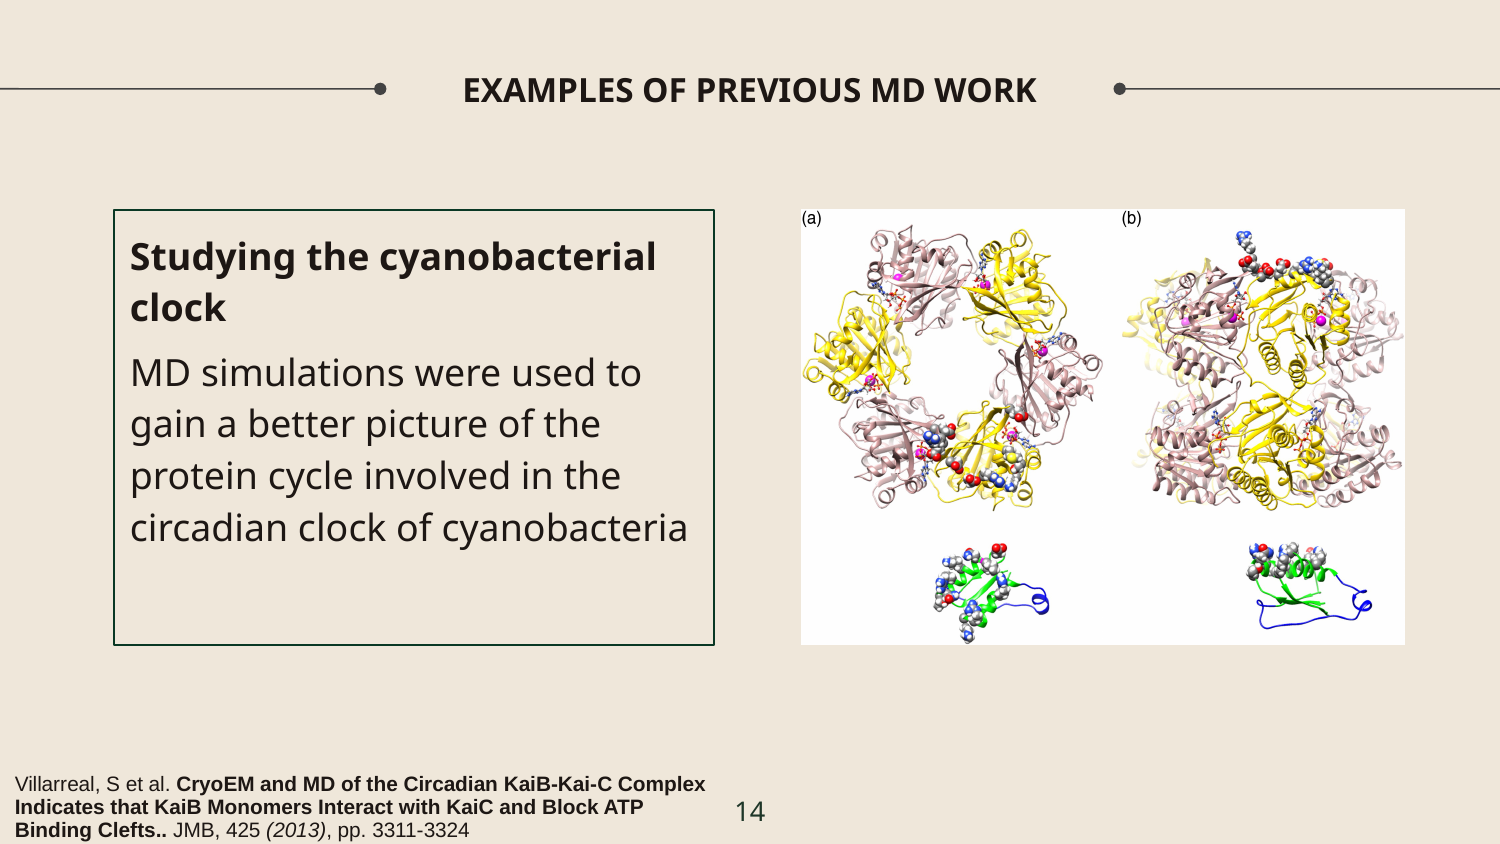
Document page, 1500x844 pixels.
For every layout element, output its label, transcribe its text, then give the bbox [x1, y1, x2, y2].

slide_number <number> [734, 779, 795, 844]
picture [801, 209, 1405, 646]
list Studying the cyanobacterial clock MD simulations were used to gain a better picture of the protein cycle involved in the circadian clock of cyanobacteria [113, 210, 714, 646]
title EXAMPLES OF PREVIOUS MD WORK [380, 18, 1120, 160]
text_box Villarreal, S et al. CryoEM and MD of the Circadian KaiB-Kai-C Complex Indicates that KaiB Monomers Interact with KaiC and Block ATP Binding Clefts.. JMB, 425 (2013), pp. 3311-3324 [0, 765, 734, 844]
